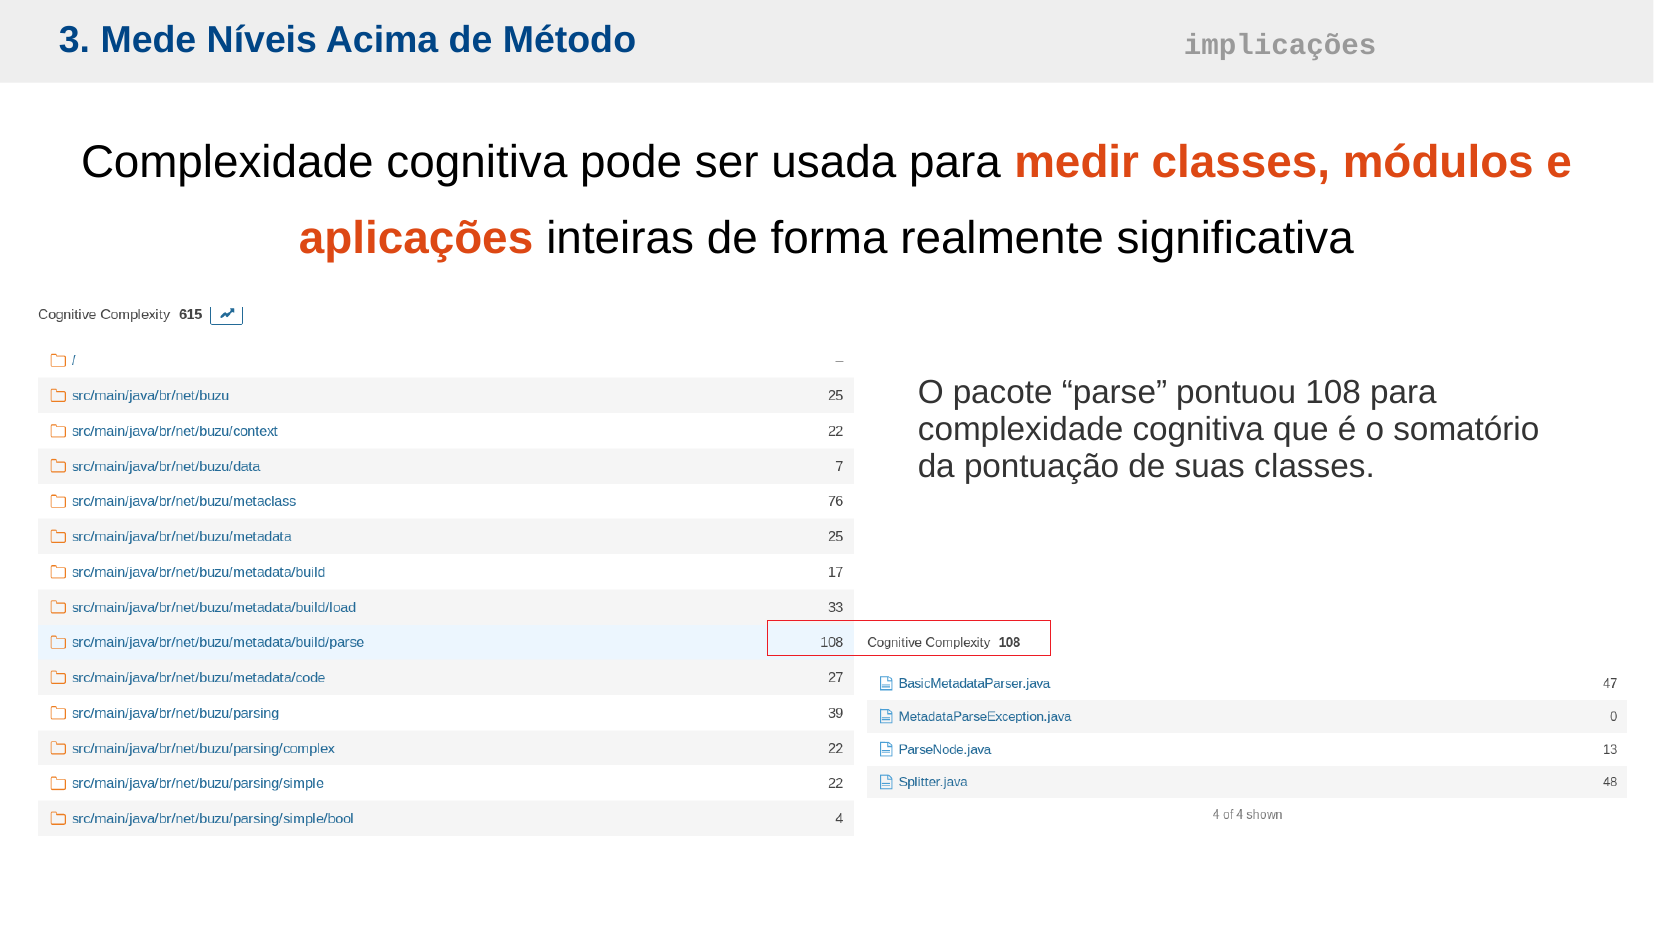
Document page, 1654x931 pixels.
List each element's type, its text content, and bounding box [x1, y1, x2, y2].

title 3. Mede Níveis Acima de Método [59, 14, 1182, 66]
text_box implicações [1169, 23, 1644, 71]
text_box [0, 0, 1654, 83]
picture [863, 633, 1630, 827]
text_box O pacote “parse” pontuou 108 para complexidade cognitiva que é o somatório da pontuação de suas classes. [903, 366, 1559, 494]
picture [863, 633, 1050, 655]
text_box Complexidade cognitiva pode ser usada para medir classes, módulos e aplicações inteiras de forma realmente significativa [59, 102, 1595, 296]
picture [768, 621, 857, 655]
picture [35, 307, 857, 839]
